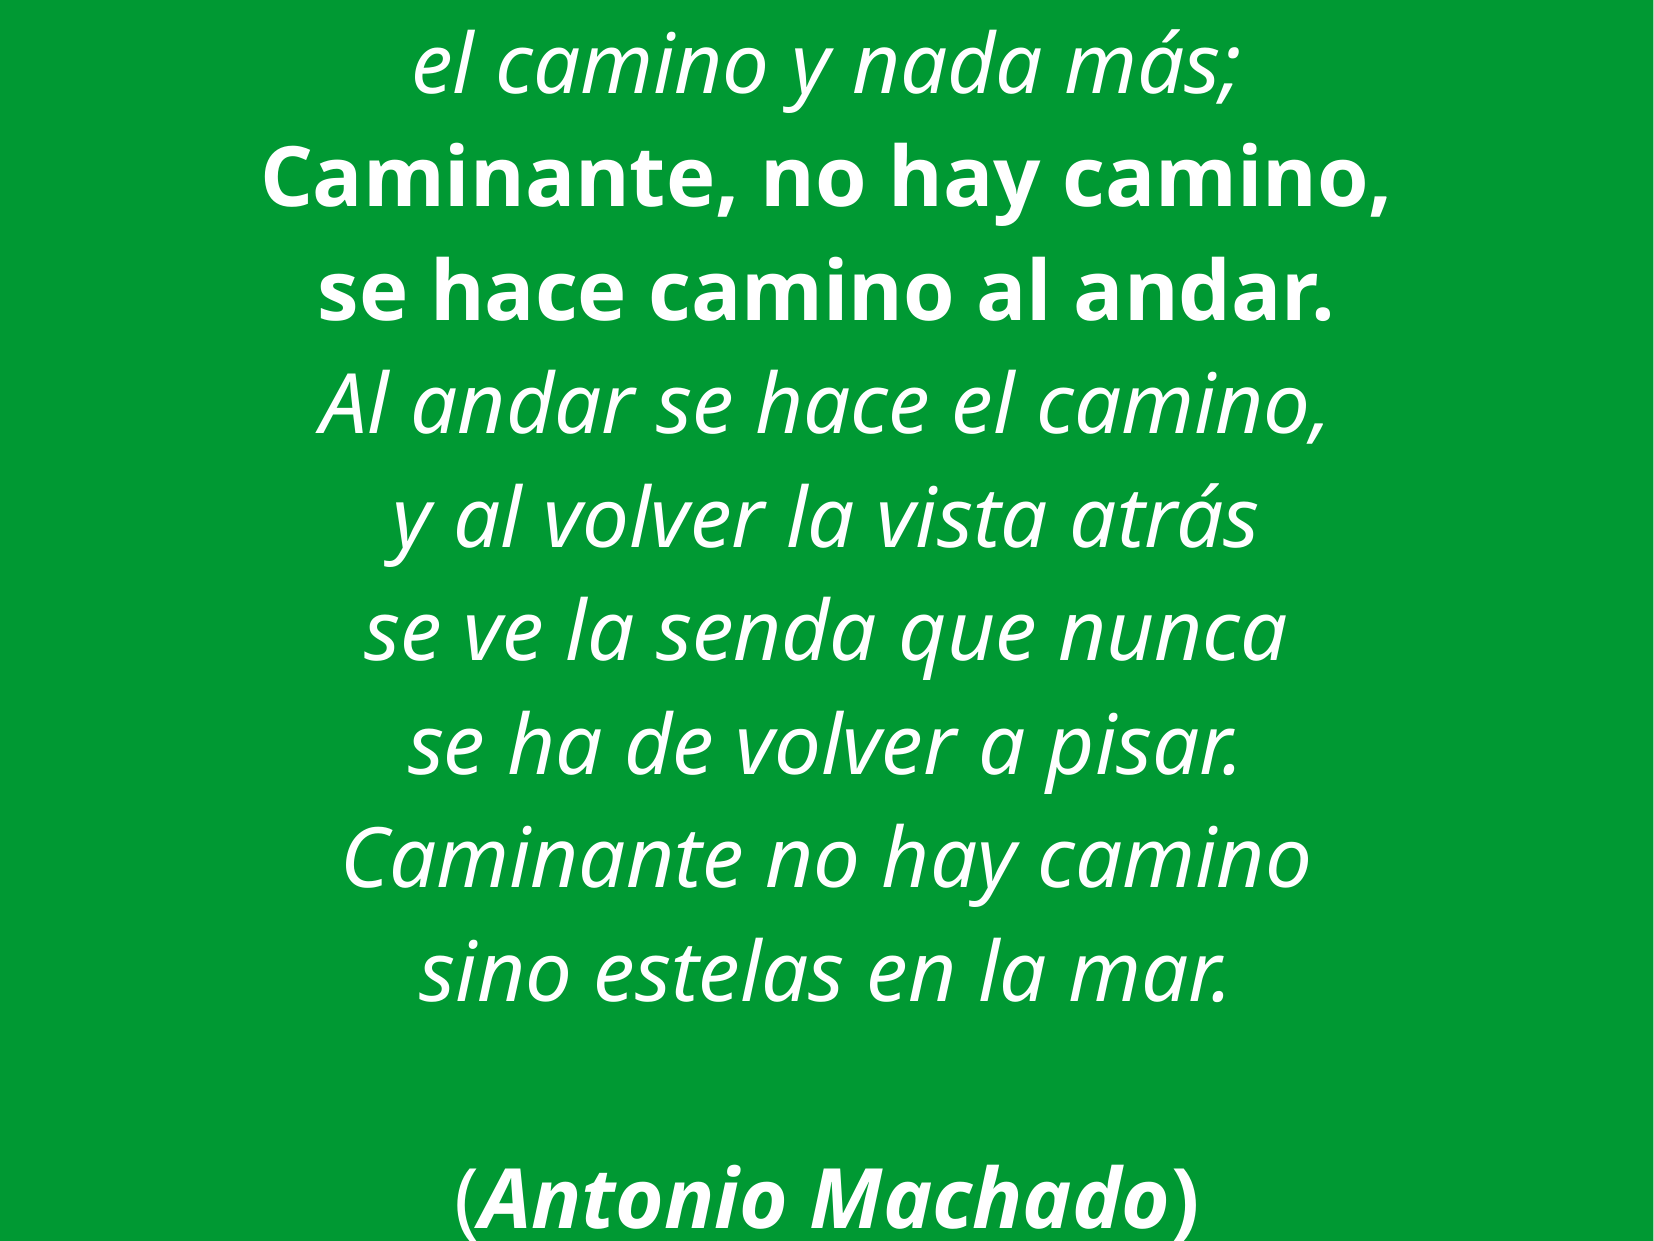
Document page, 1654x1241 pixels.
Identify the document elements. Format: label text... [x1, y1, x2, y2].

title Caminante, son tus huellas el camino y nada más; Caminante, no hay camino, se hace camino al andar. Al andar se hace el camino, y al volver la vista atrás se ve la senda que nunca se ha de volver a pisar. Caminante no hay camino sino estelas en la mar. (Antonio Machado) [0, 0, 1654, 1241]
